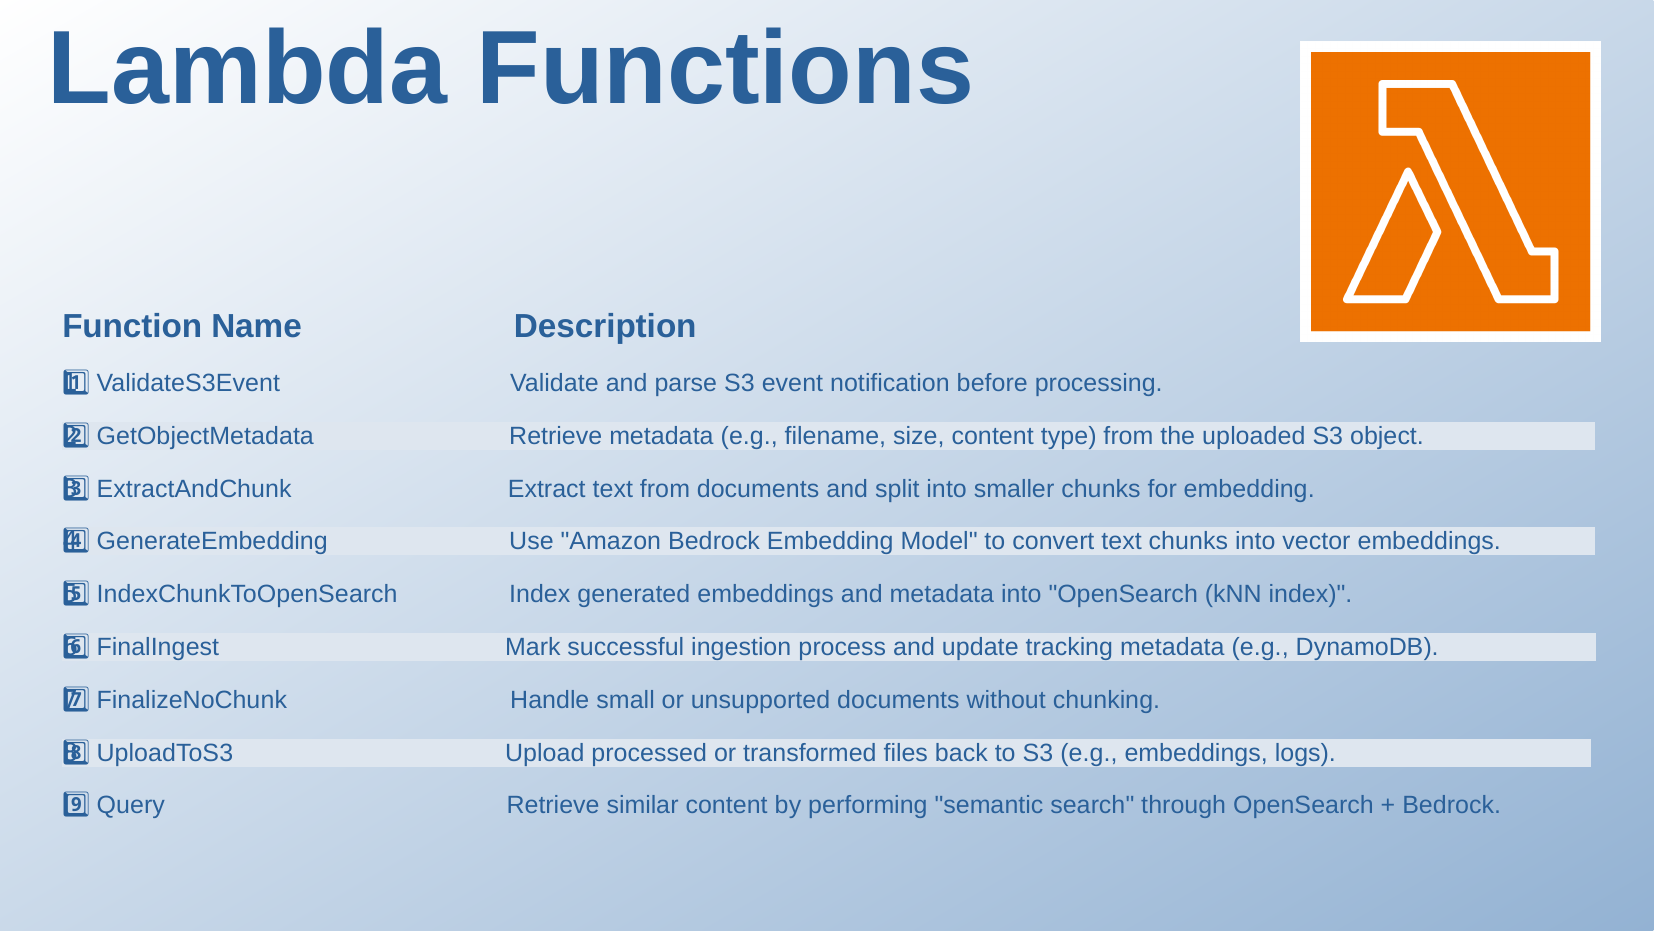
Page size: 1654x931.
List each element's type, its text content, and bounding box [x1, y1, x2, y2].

text_box Function Name Description 1️⃣ ValidateS3Event Validate and parse S3 event notification before processing. 2️⃣ GetObjectMetadata Retrieve metadata (e.g., filename, size, content type) from the uploaded S3 object. 3️⃣ ExtractAndChunk Extract text from documents and split into smaller chunks for embedding. 4️⃣ GenerateEmbedding Use "Amazon Bedrock Embedding Model" to convert text chunks into vector embeddings. 5️⃣ IndexChunkToOpenSearch Index generated embeddings and metadata into "OpenSearch (kNN index)". 6️⃣ FinalIngest Mark successful ingestion process and update tracking metadata (e.g., DynamoDB). 7️⃣ FinalizeNoChunk Handle small or unsupported documents without chunking. 8️⃣ UploadToS3 Upload processed or transformed files back to S3 (e.g., embeddings, logs). 9️⃣ Query Retrieve similar content by performing "semantic search" through OpenSearch + Bedrock. [47, 299, 1613, 895]
text_box Lambda Functions [33, 1, 1196, 133]
picture [1300, 41, 1601, 299]
